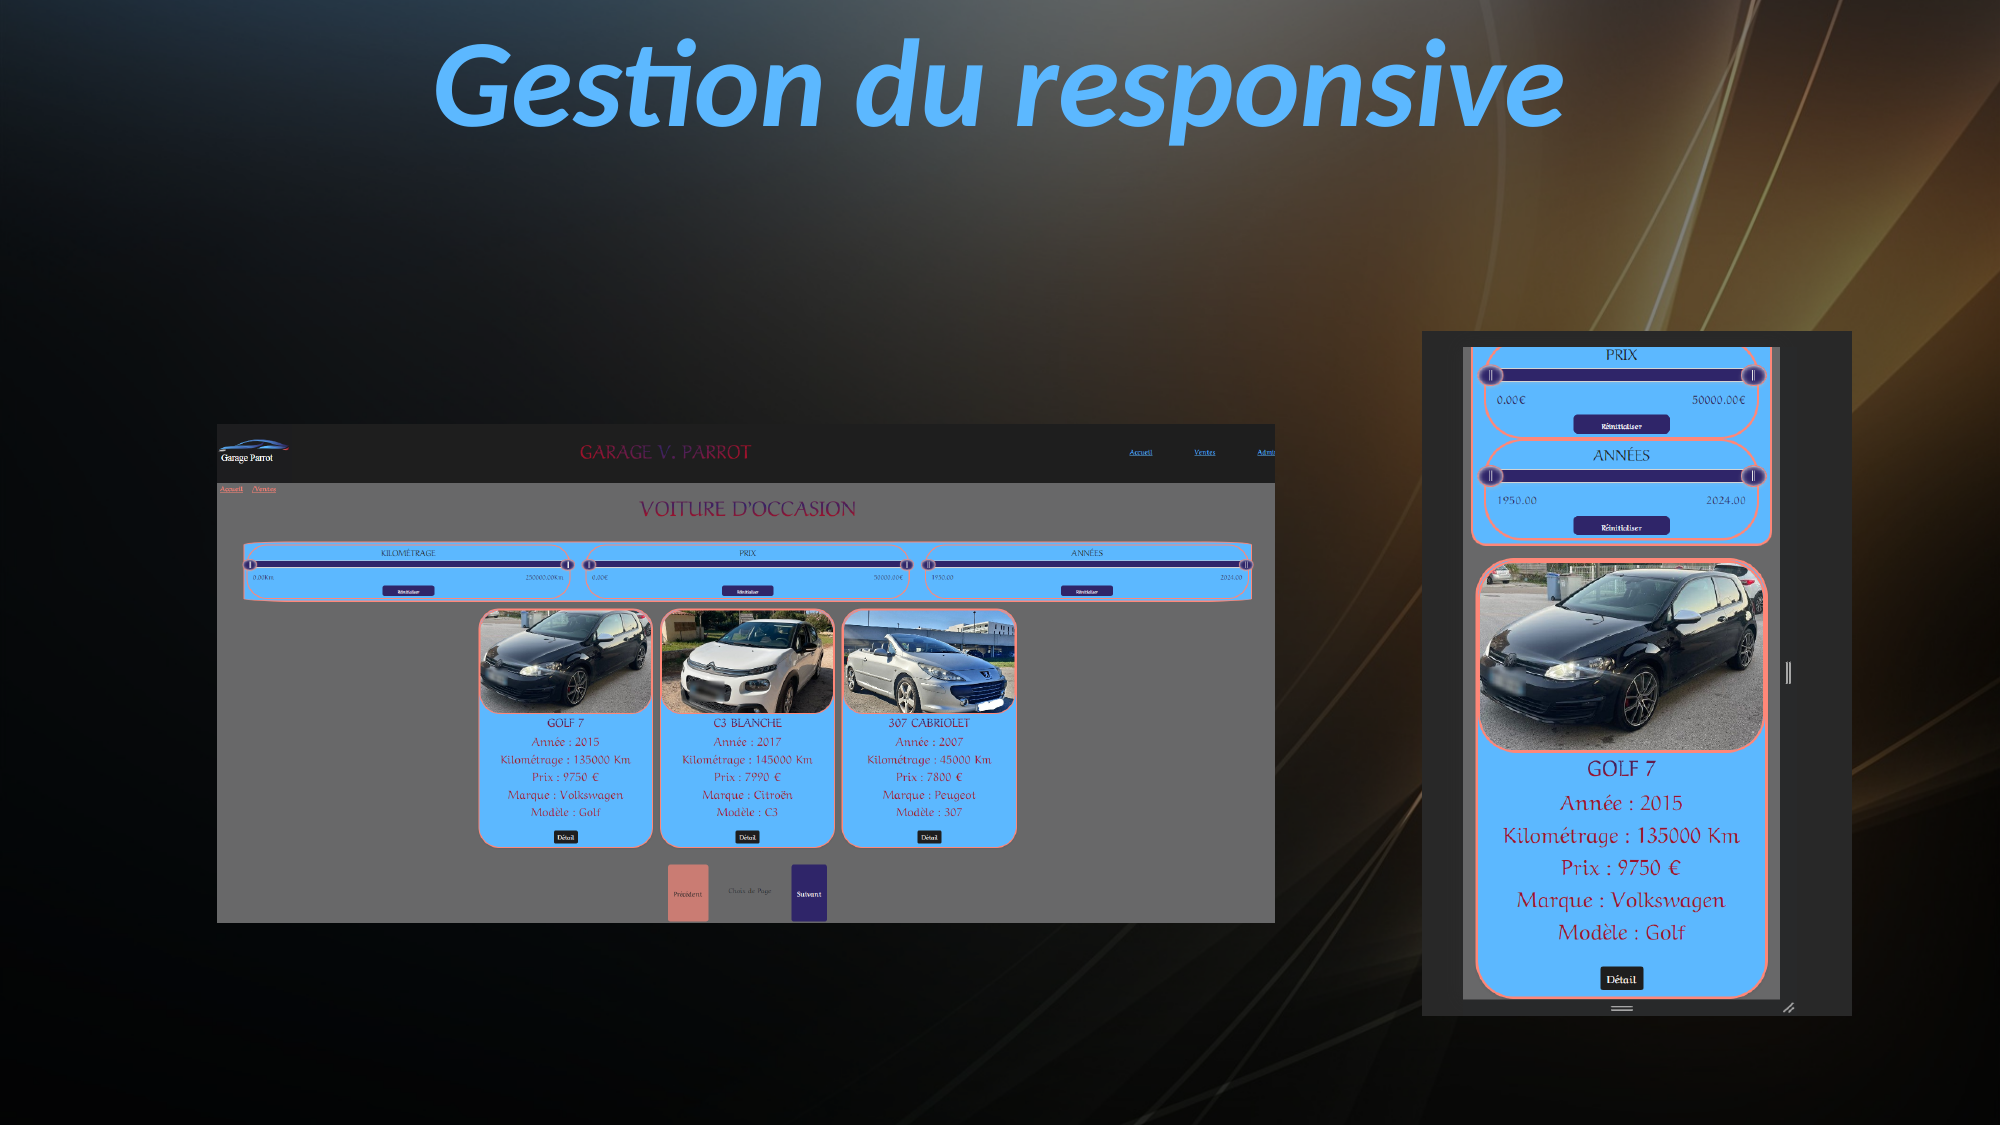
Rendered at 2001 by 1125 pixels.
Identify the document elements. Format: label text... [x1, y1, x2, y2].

subtitle Gestion du responsive [249, 10, 1750, 165]
picture [0, 0, 2000, 1125]
